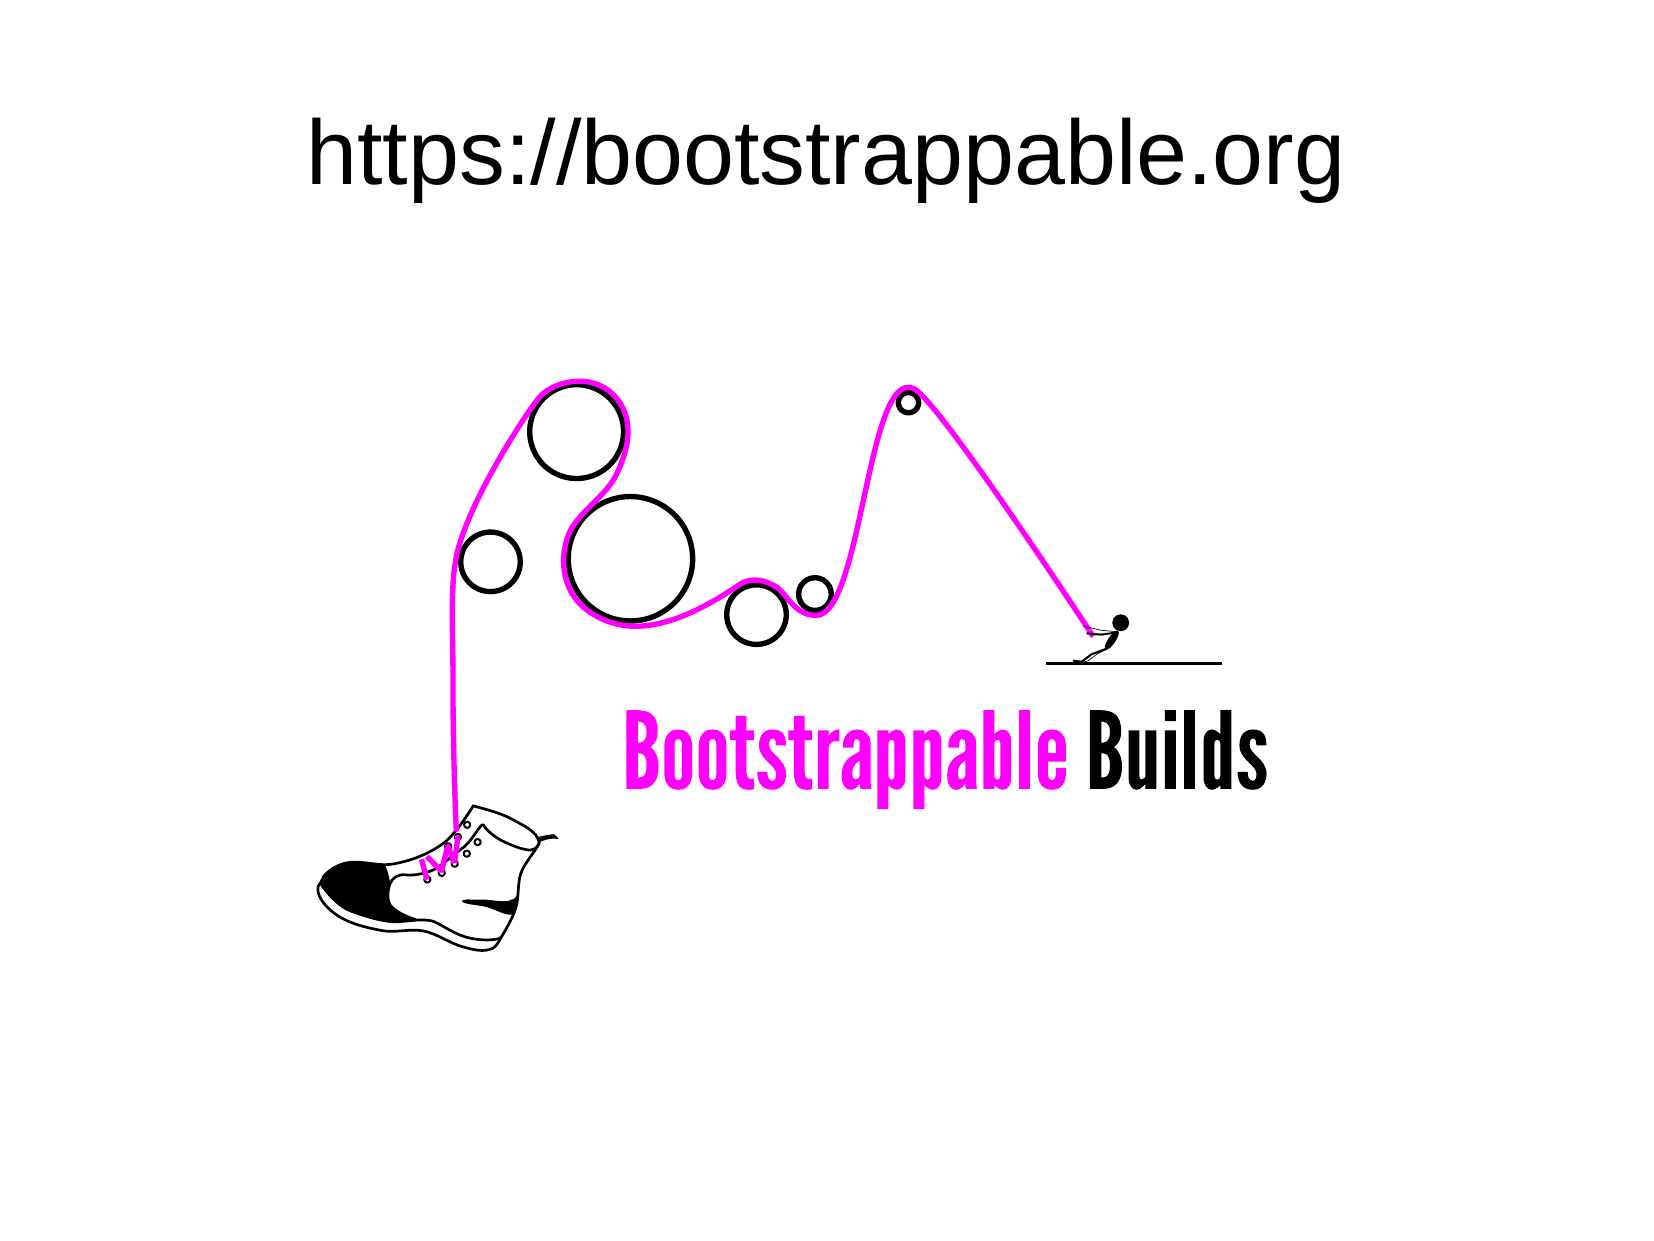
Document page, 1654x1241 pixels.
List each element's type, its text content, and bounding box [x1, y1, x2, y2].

title https://bootstrappable.org [82, 49, 1571, 257]
picture [189, 290, 1464, 1010]
